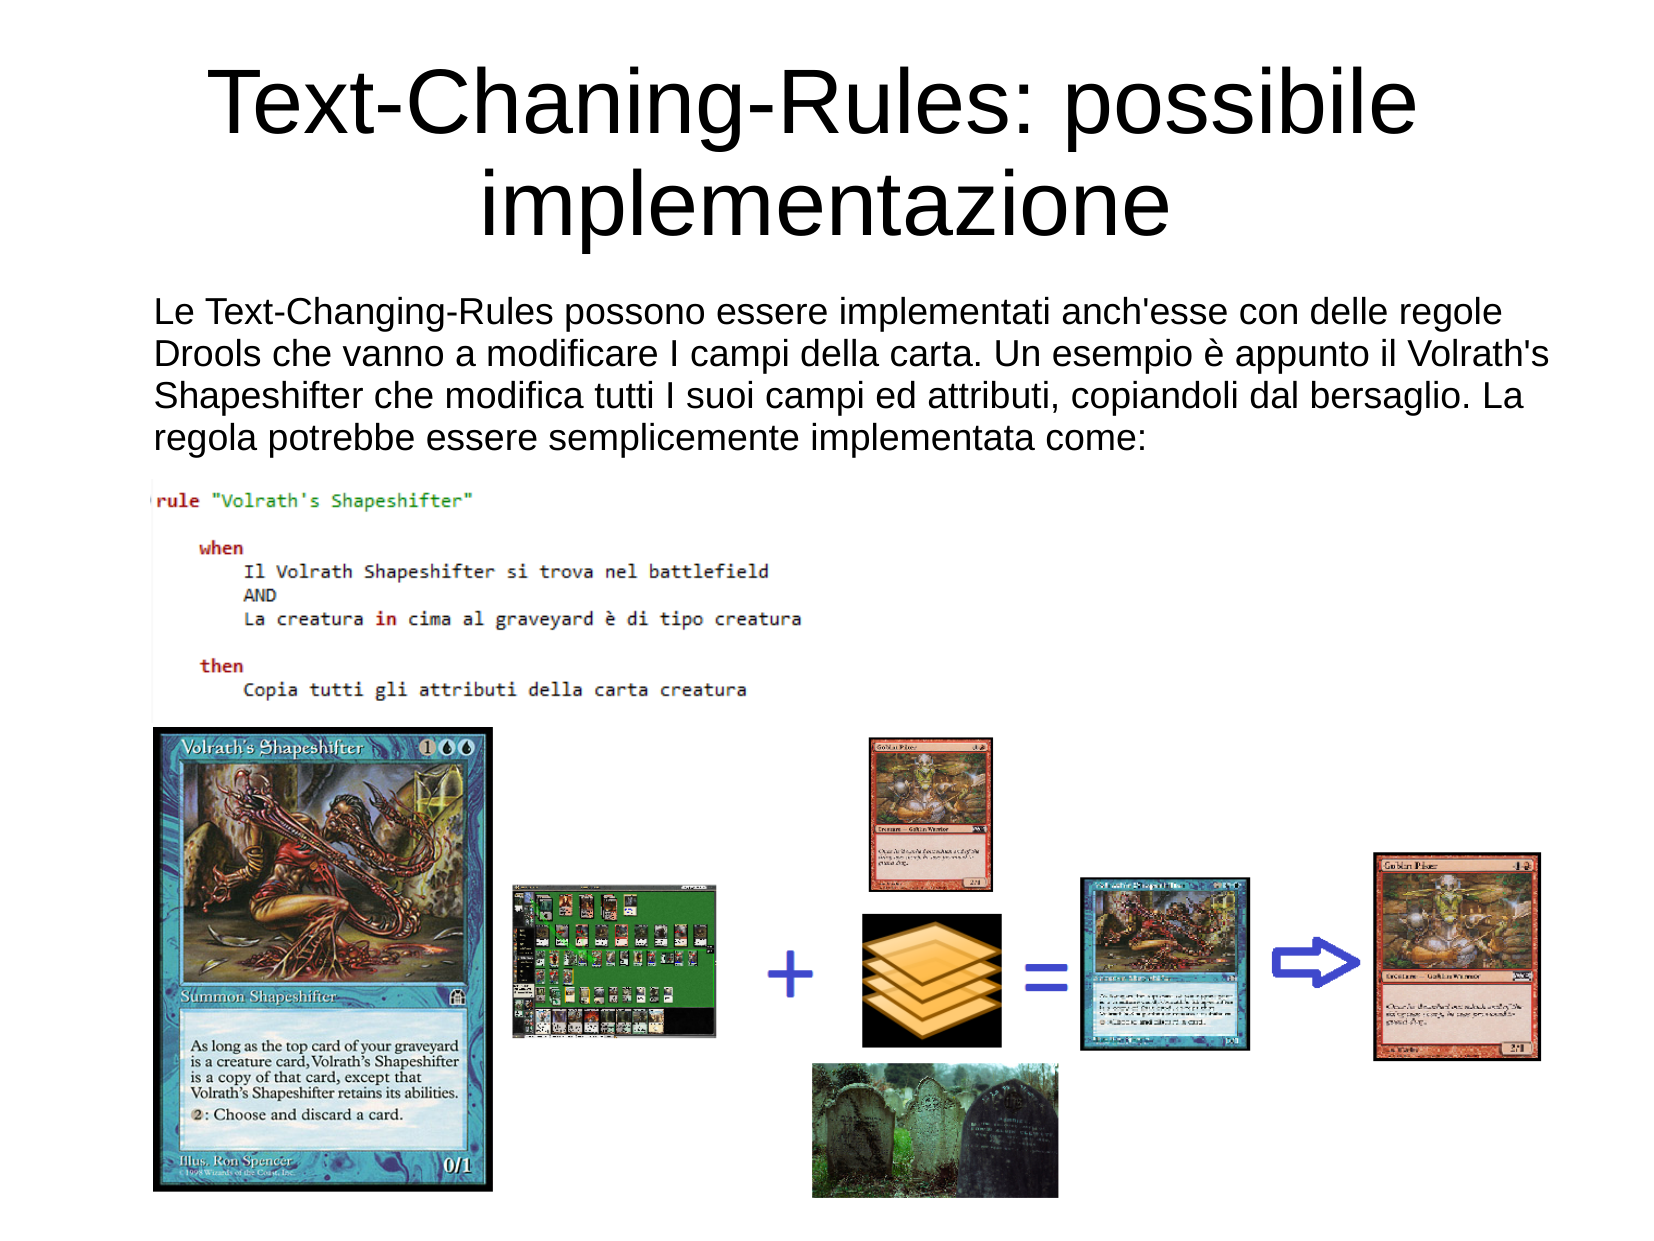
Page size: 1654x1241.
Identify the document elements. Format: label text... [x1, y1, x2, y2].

picture [150, 479, 821, 723]
list Le Text-Changing-Rules possono essere implementati anch'esse con delle regole Drools che vanno a modificare I campi della carta. Un esempio è appunto il Volrath's Shapeshifter che modifica tutti I suoi campi ed attributi, copiandoli dal bersaglio. La regola potrebbe essere semplicemente implementata come: [82, 290, 1571, 1010]
title Text-Chaning-Rules: possibile implementazione [82, 49, 1571, 257]
picture [153, 727, 1564, 1223]
